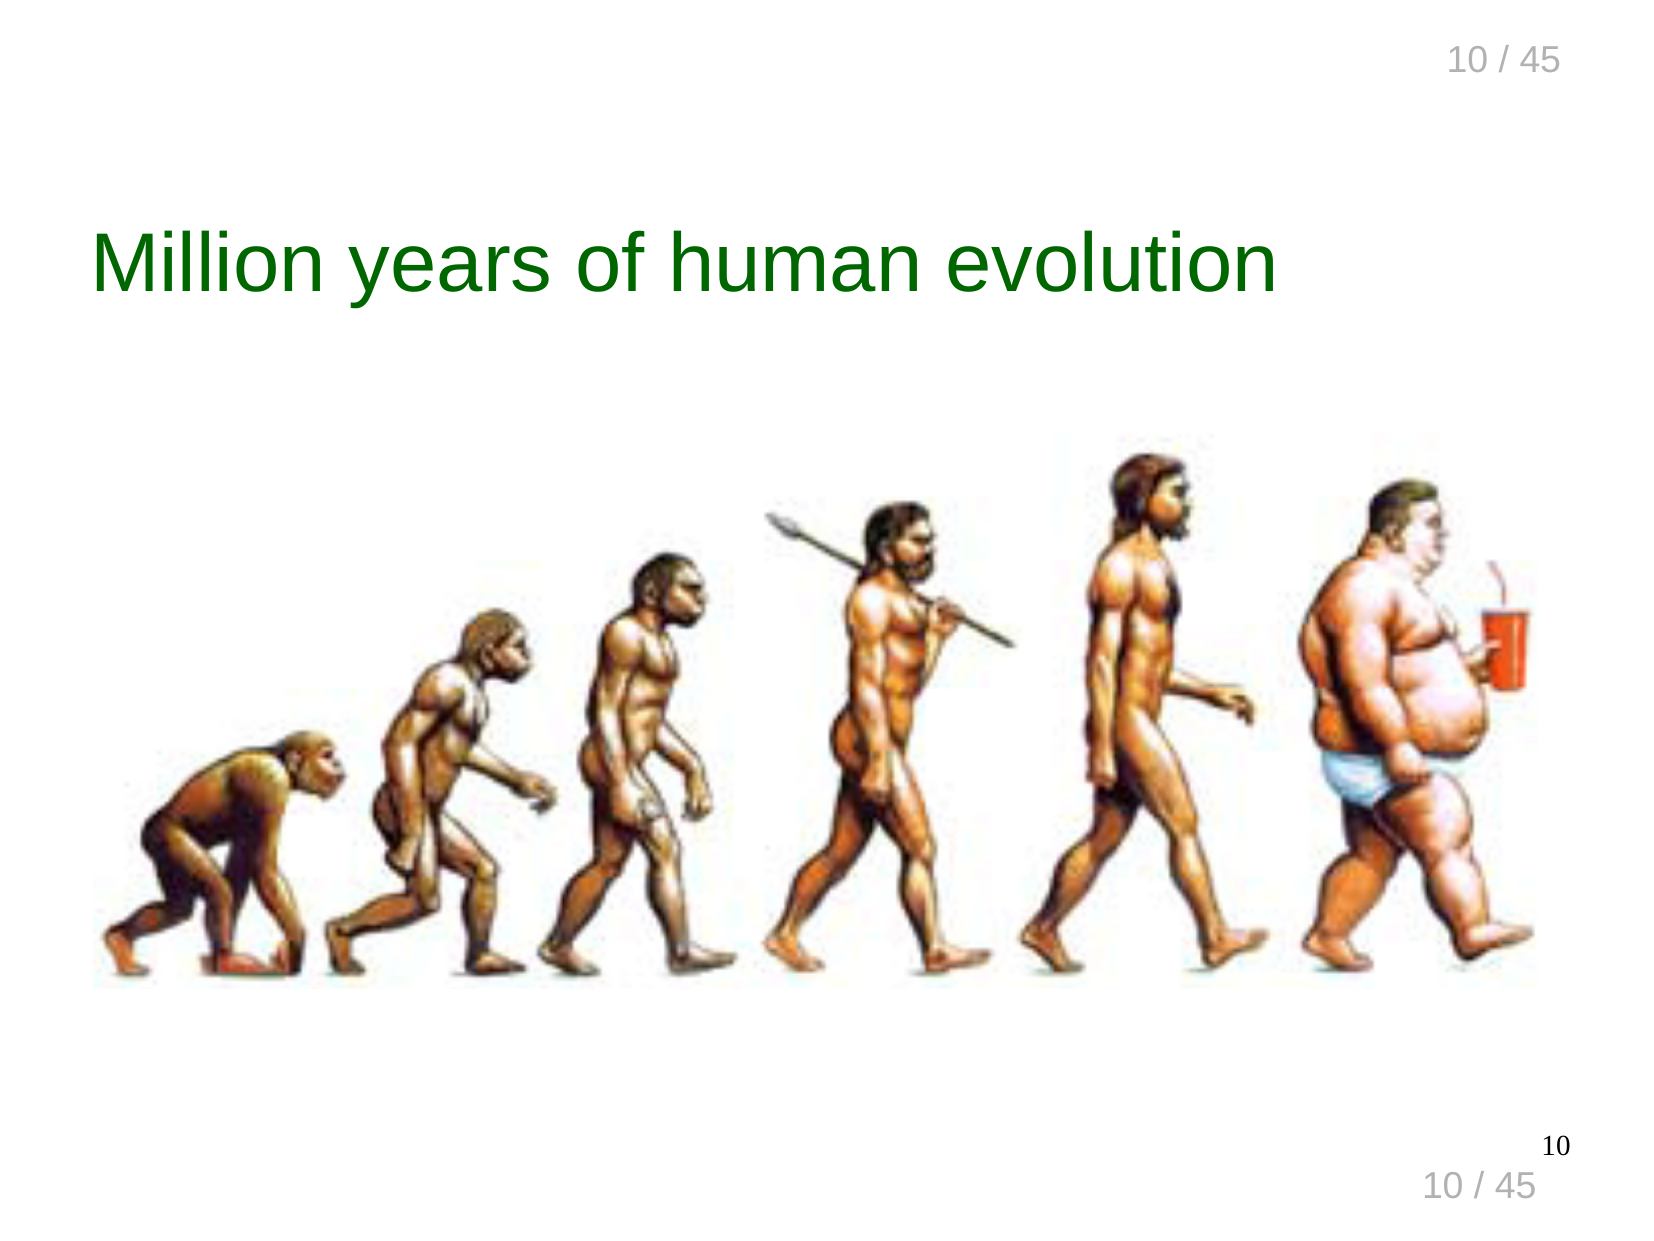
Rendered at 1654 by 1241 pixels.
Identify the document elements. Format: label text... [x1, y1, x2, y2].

title Million years of human evolution [89, 194, 1579, 330]
picture [59, 356, 1575, 1002]
text_box <number> / 45 [1431, 31, 1654, 94]
text_box <number> / 45 [1407, 1156, 1654, 1220]
